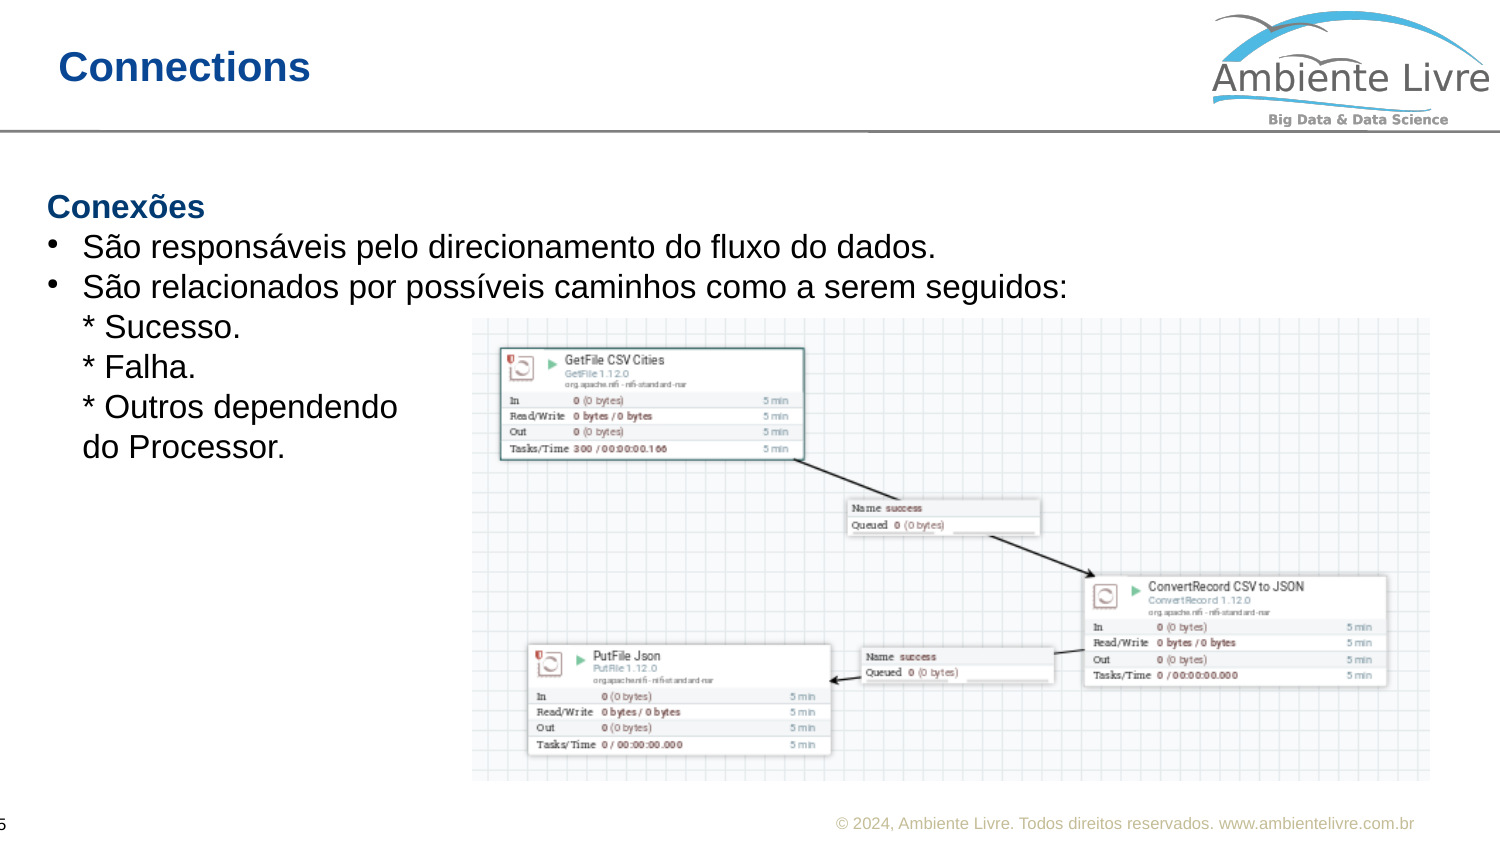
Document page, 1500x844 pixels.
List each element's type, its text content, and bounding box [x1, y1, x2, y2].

picture [472, 318, 1430, 781]
text_box Conexões São responsáveis pelo direcionamento do fluxo do dados. São relacionados por possíveis caminhos como a serem seguidos: * Sucesso. * Falha. * Outros dependendo do Processor. [32, 178, 1418, 473]
title Connections [43, 8, 1127, 129]
picture [1212, 11, 1489, 127]
